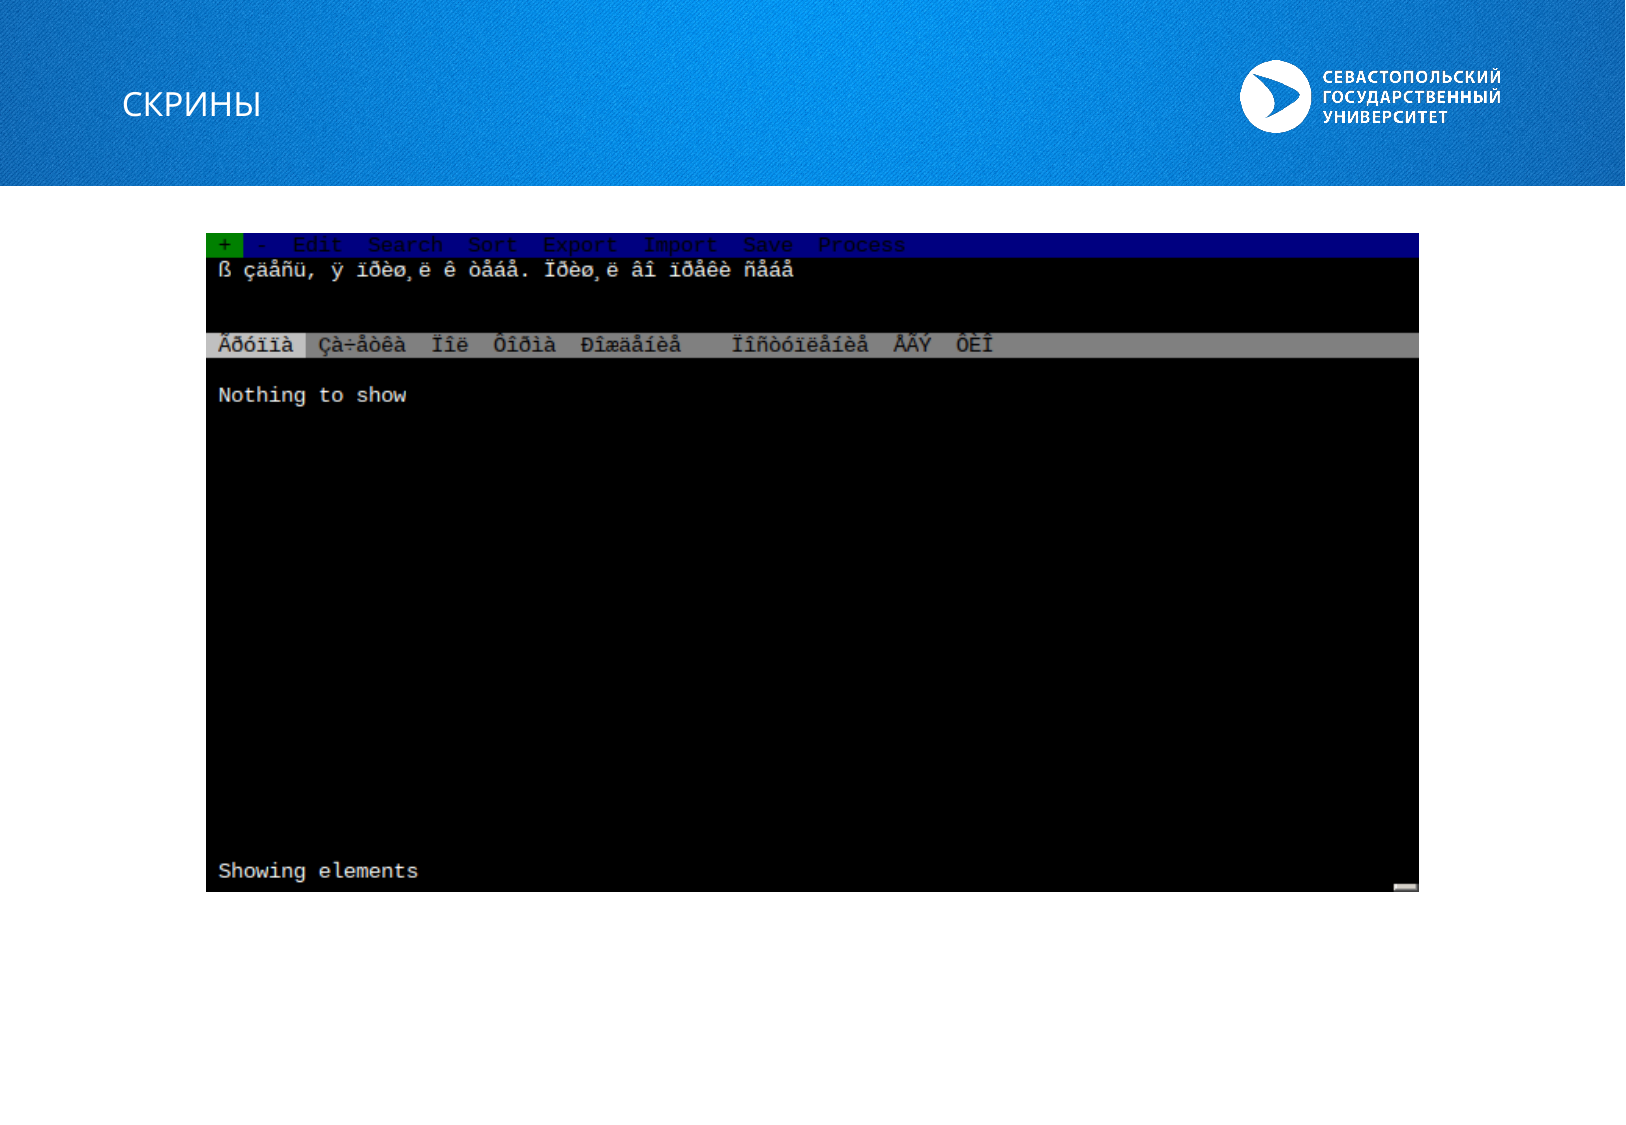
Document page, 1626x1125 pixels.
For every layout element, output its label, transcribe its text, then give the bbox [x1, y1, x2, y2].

text_box СКРИНЫ [107, 80, 1012, 131]
picture [0, 0, 1625, 186]
picture [206, 233, 1419, 892]
